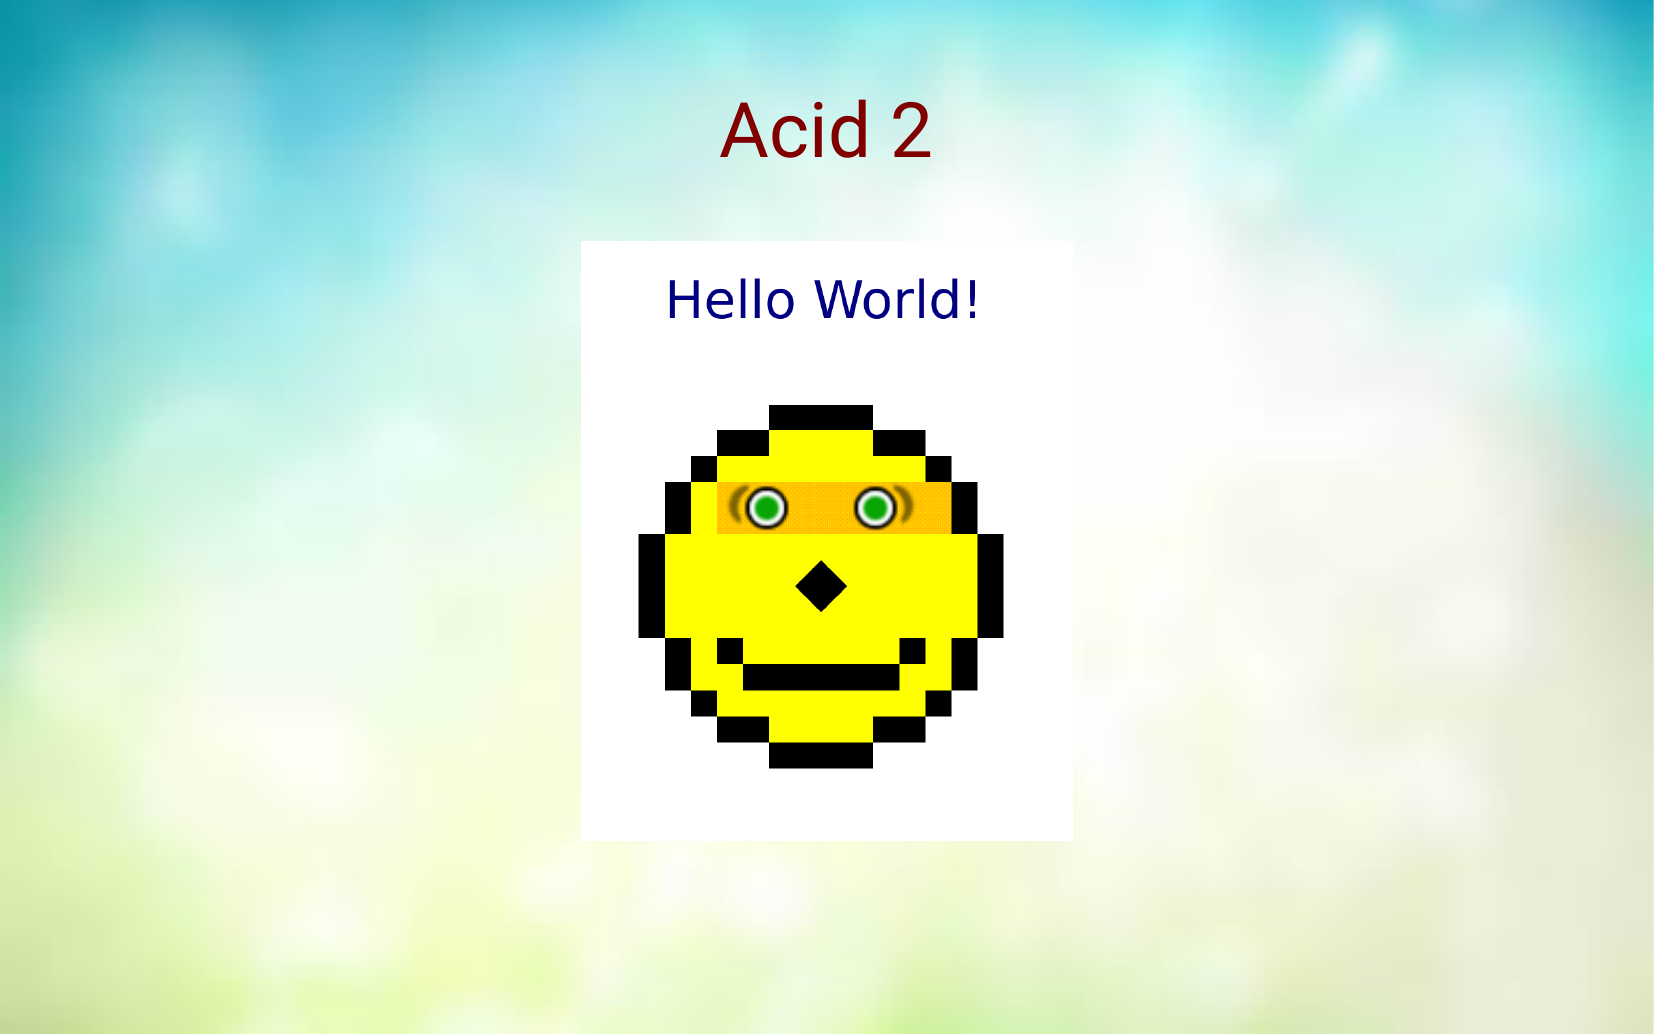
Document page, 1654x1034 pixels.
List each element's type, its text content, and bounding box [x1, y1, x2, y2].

picture [0, 0, 1654, 1034]
title Acid 2 [82, 41, 1571, 214]
